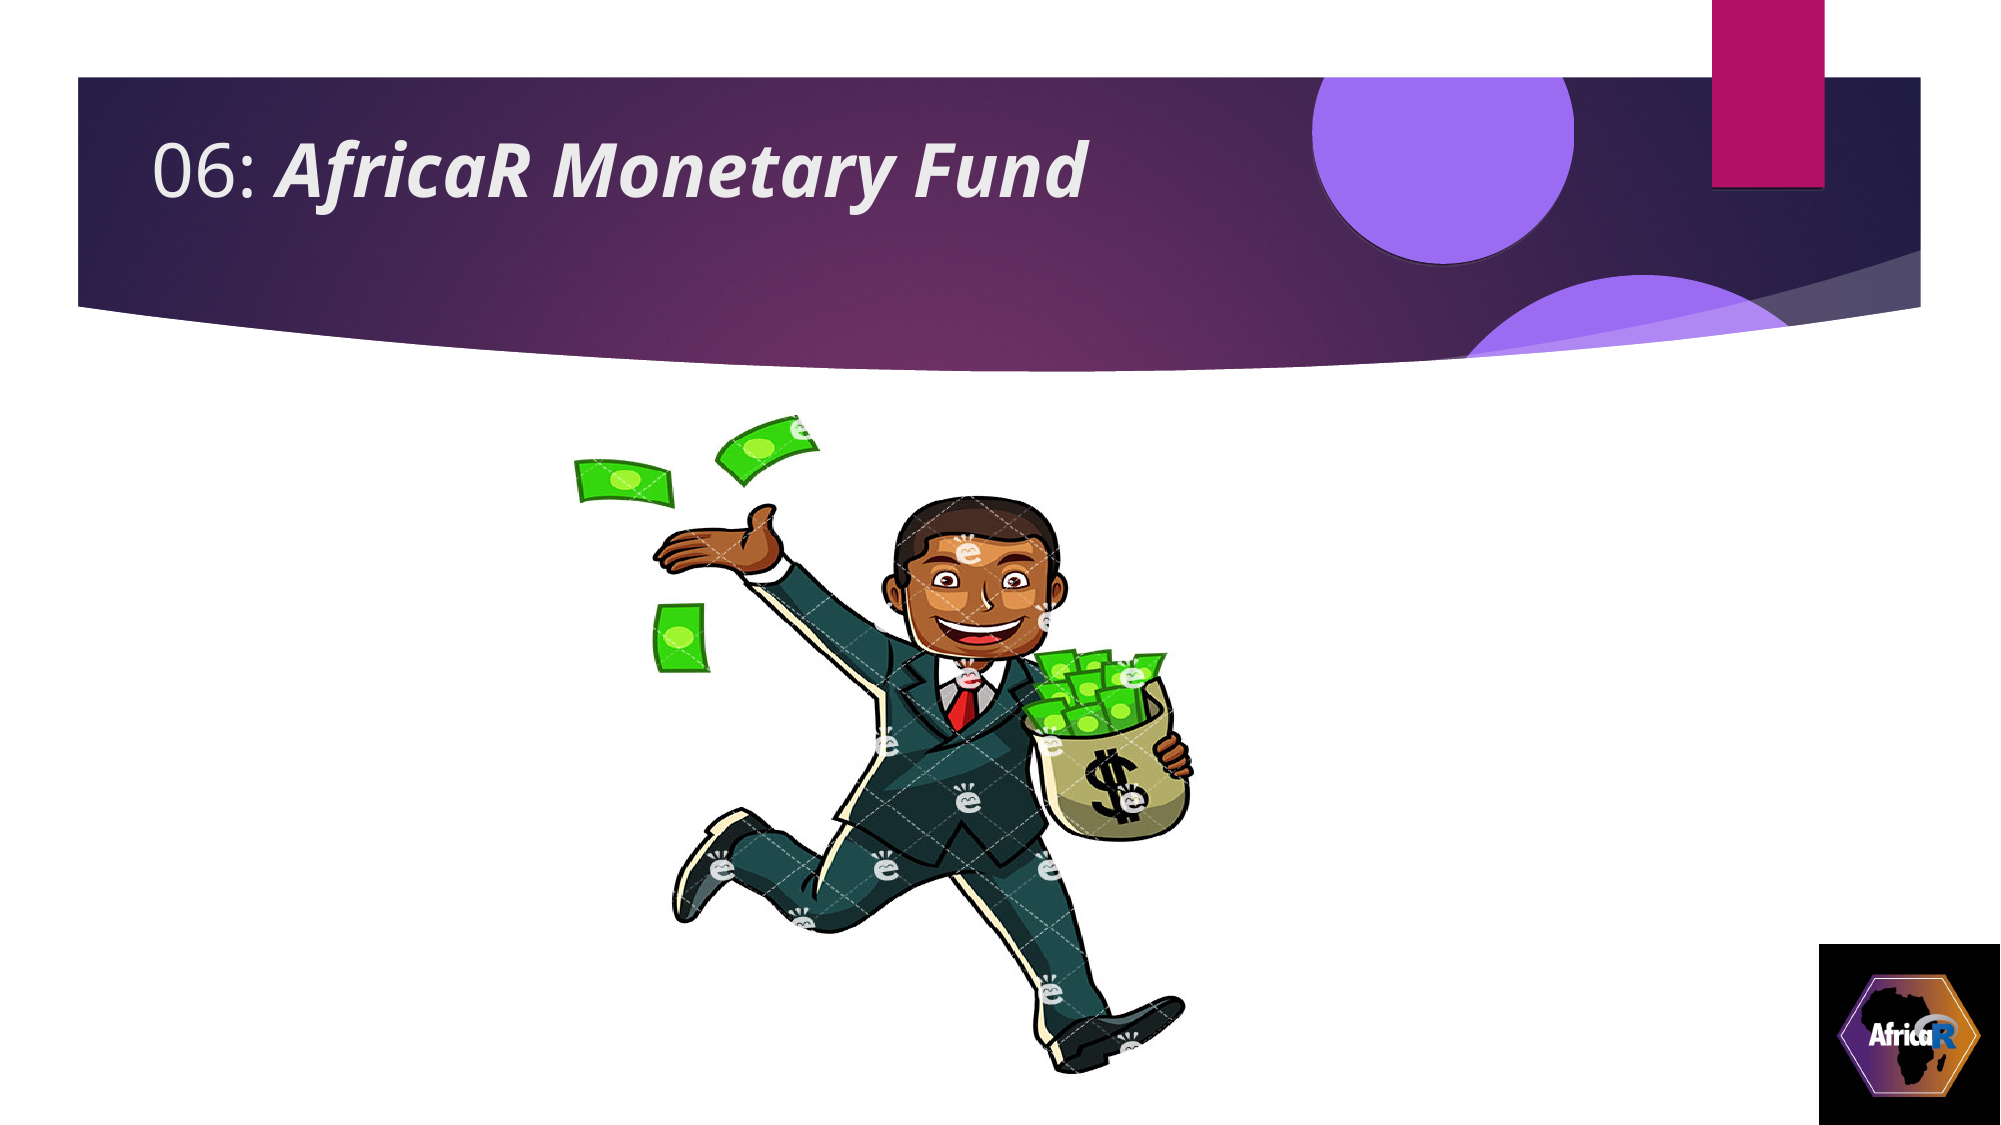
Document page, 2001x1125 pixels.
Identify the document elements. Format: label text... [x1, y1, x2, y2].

picture [1564, 78, 1920, 300]
picture [1819, 944, 2000, 1125]
picture [510, 379, 1260, 1110]
text_box 06: AfricaR Monetary Fund [137, 124, 1571, 302]
picture [79, 78, 1533, 371]
